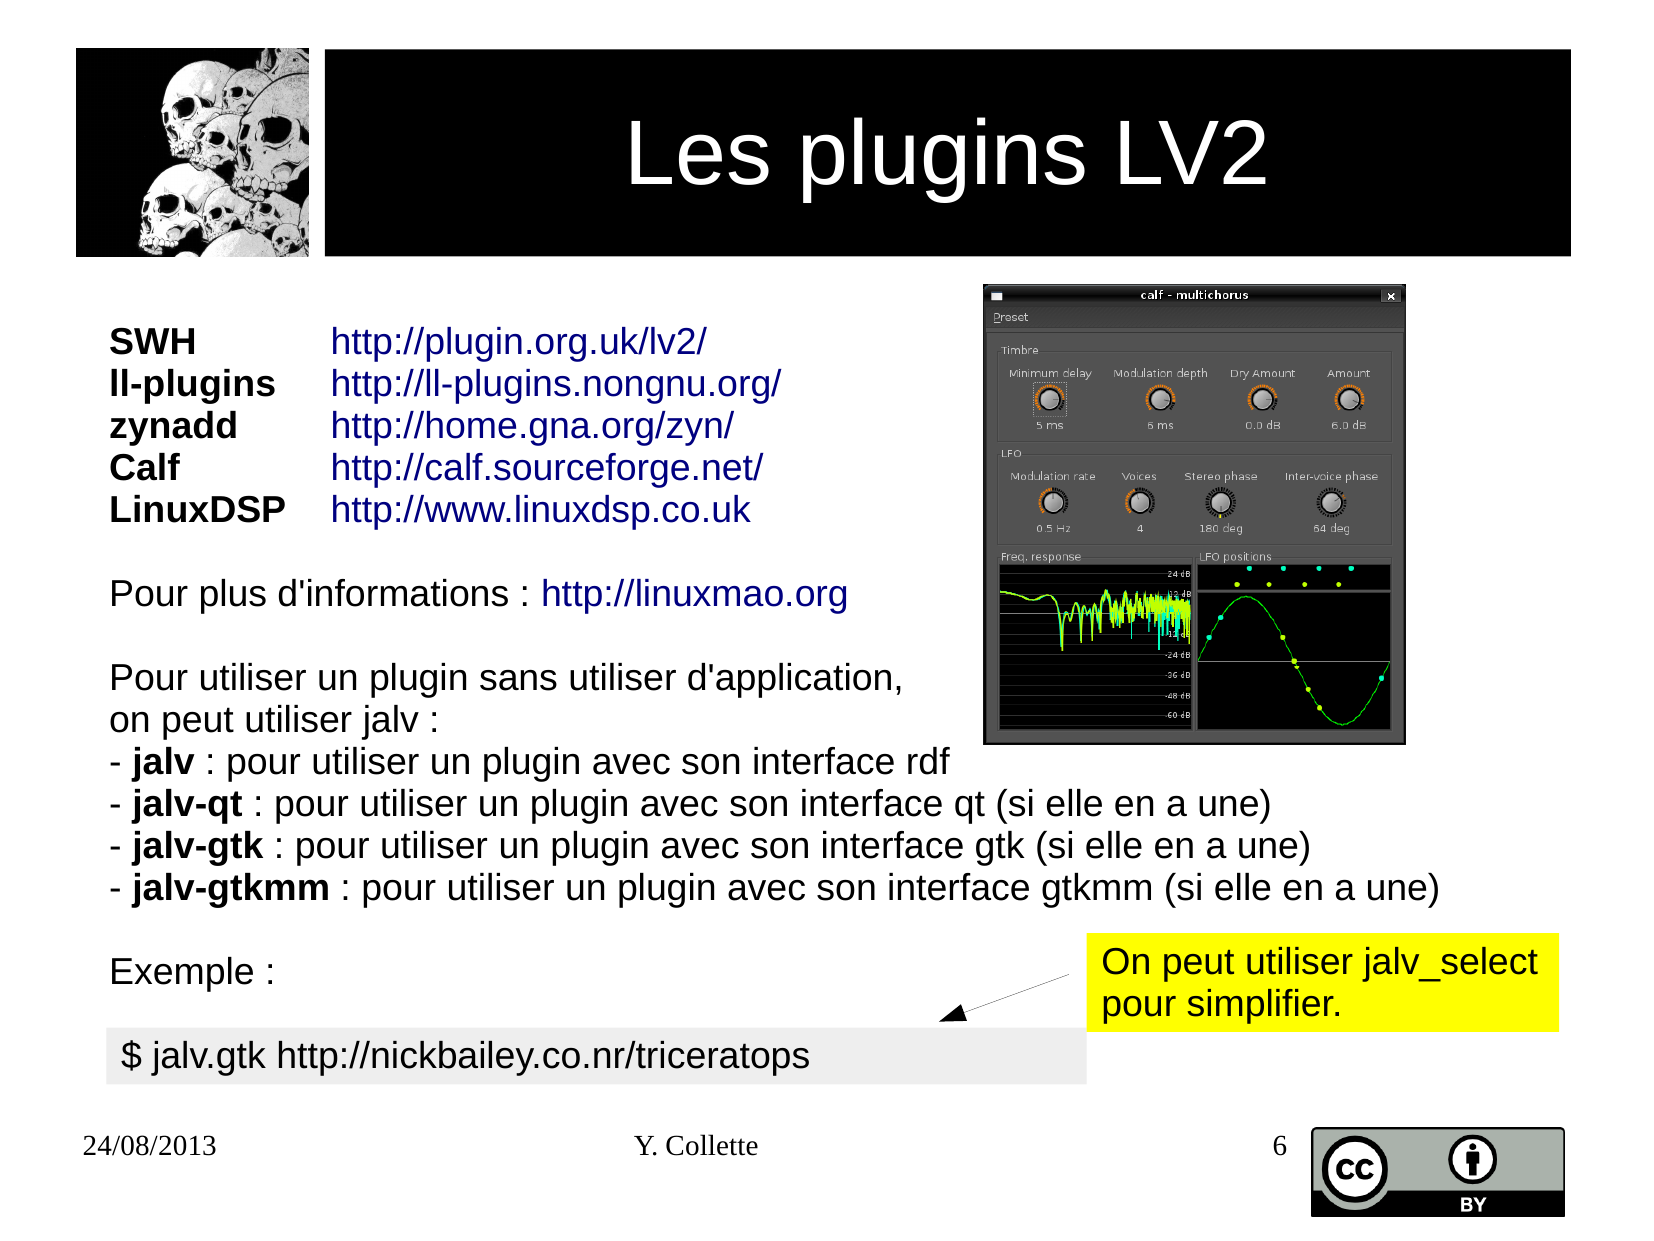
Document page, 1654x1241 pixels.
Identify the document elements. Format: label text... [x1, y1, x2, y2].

picture [983, 284, 1406, 745]
text_box $ jalv.gtk http://nickbailey.co.nr/triceratops [106, 1027, 1087, 1085]
picture [1311, 1127, 1565, 1217]
text_box SWH http://plugin.org.uk/lv2/ ll-plugins http://ll-plugins.nongnu.org/ zynadd http://home.gna.org/zyn/ Calf http://calf.sourceforge.net/ LinuxDSP http://www.linuxdsp.co.uk Pour plus d'informations : http://linuxmao.org Pour utiliser un plugin sans utiliser d'application, on peut utiliser jalv : - jalv : pour utiliser un plugin avec son interface rdf - jalv-qt : pour utiliser un plugin avec son interface qt (si elle en a une) - jalv-gtk : pour utiliser un plugin avec son interface gtk (si elle en a une) - jalv-gtkmm : pour utiliser un plugin avec son interface gtkmm (si elle en a une) Exemple : [94, 312, 1571, 1000]
text_box On peut utiliser jalv_select pour simplifier. [1086, 933, 1560, 1032]
picture [76, 48, 309, 257]
title Les plugins LV2 [324, 49, 1571, 257]
